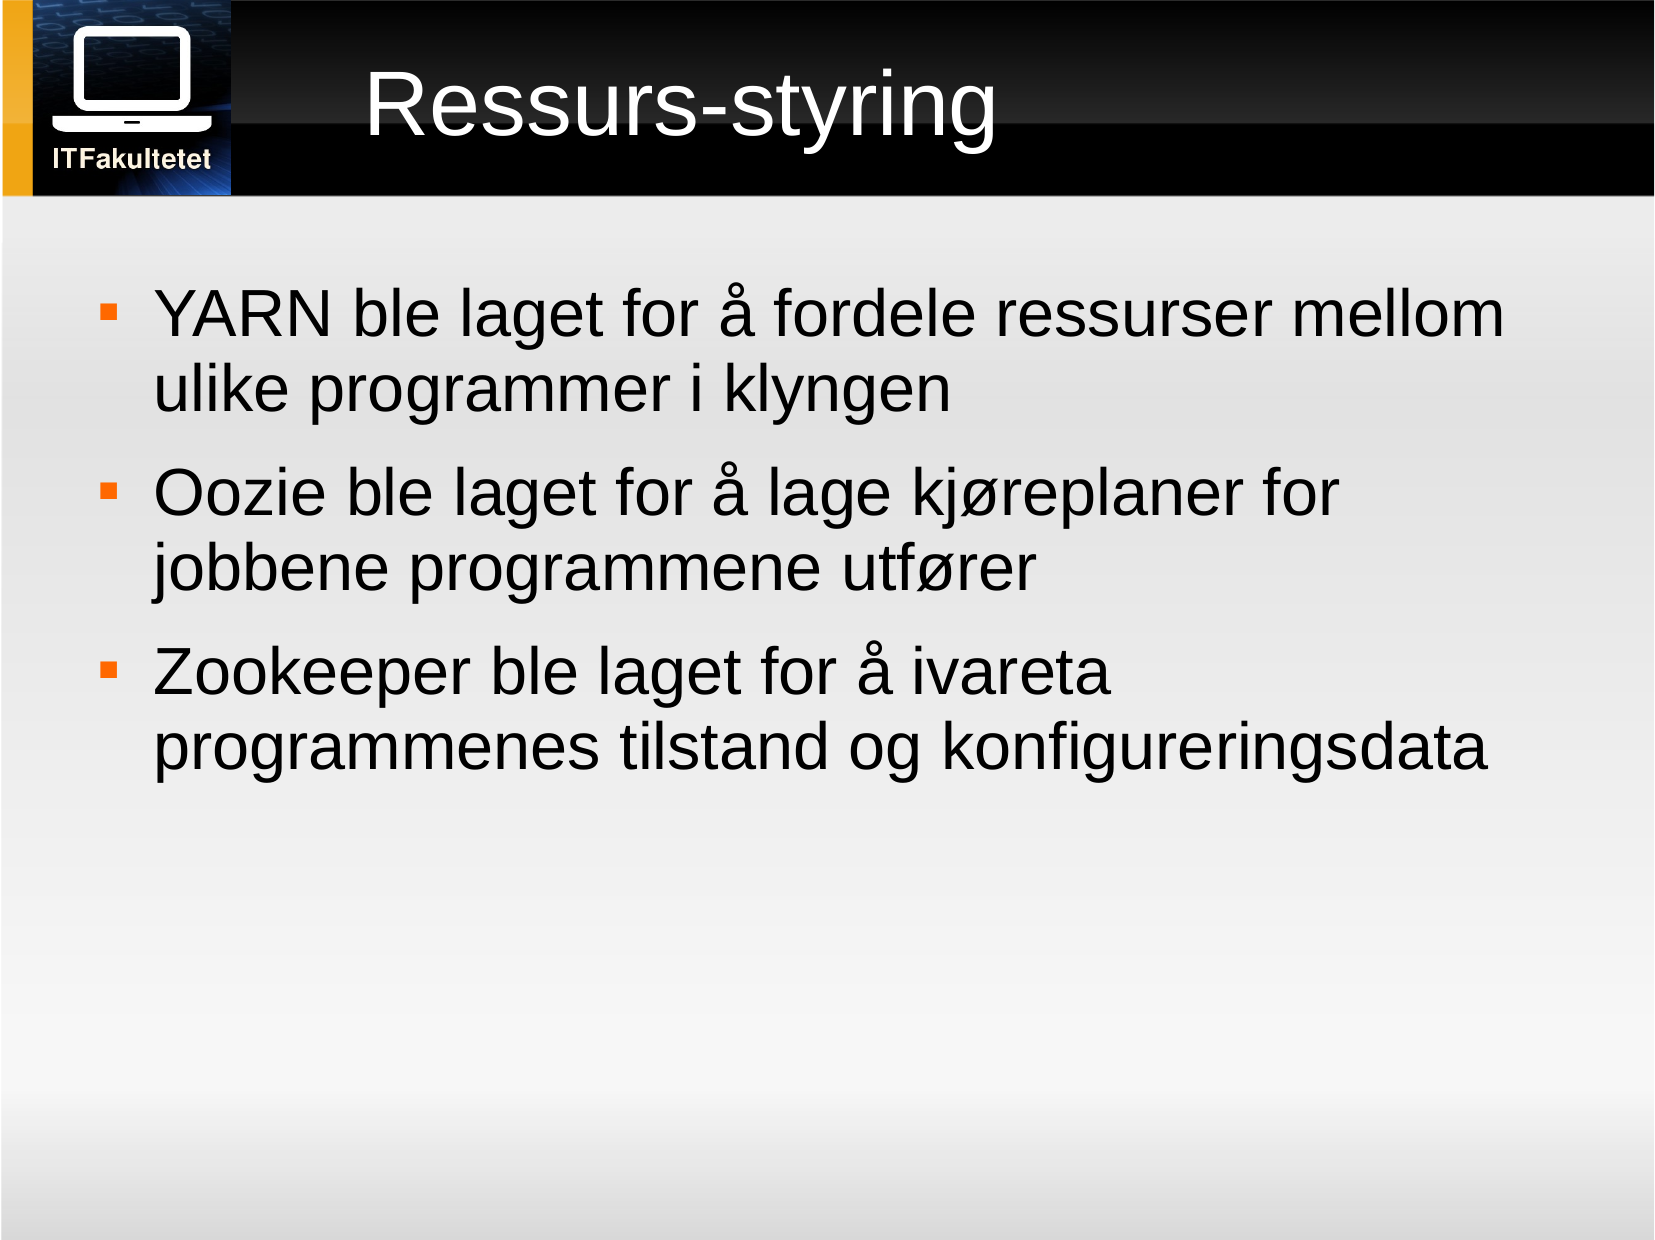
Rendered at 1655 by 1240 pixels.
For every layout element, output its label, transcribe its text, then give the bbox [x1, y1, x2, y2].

list YARN ble laget for å fordele ressurser mellom ulike programmer i klyngen Oozie ble laget for å lage kjøreplaner for jobbene programmene utfører Zookeeper ble laget for å ivareta programmenes tilstand og konfigureringsdata [82, 276, 1572, 961]
title Ressurs-styring [318, 47, 1046, 160]
picture [3, 0, 1655, 1238]
